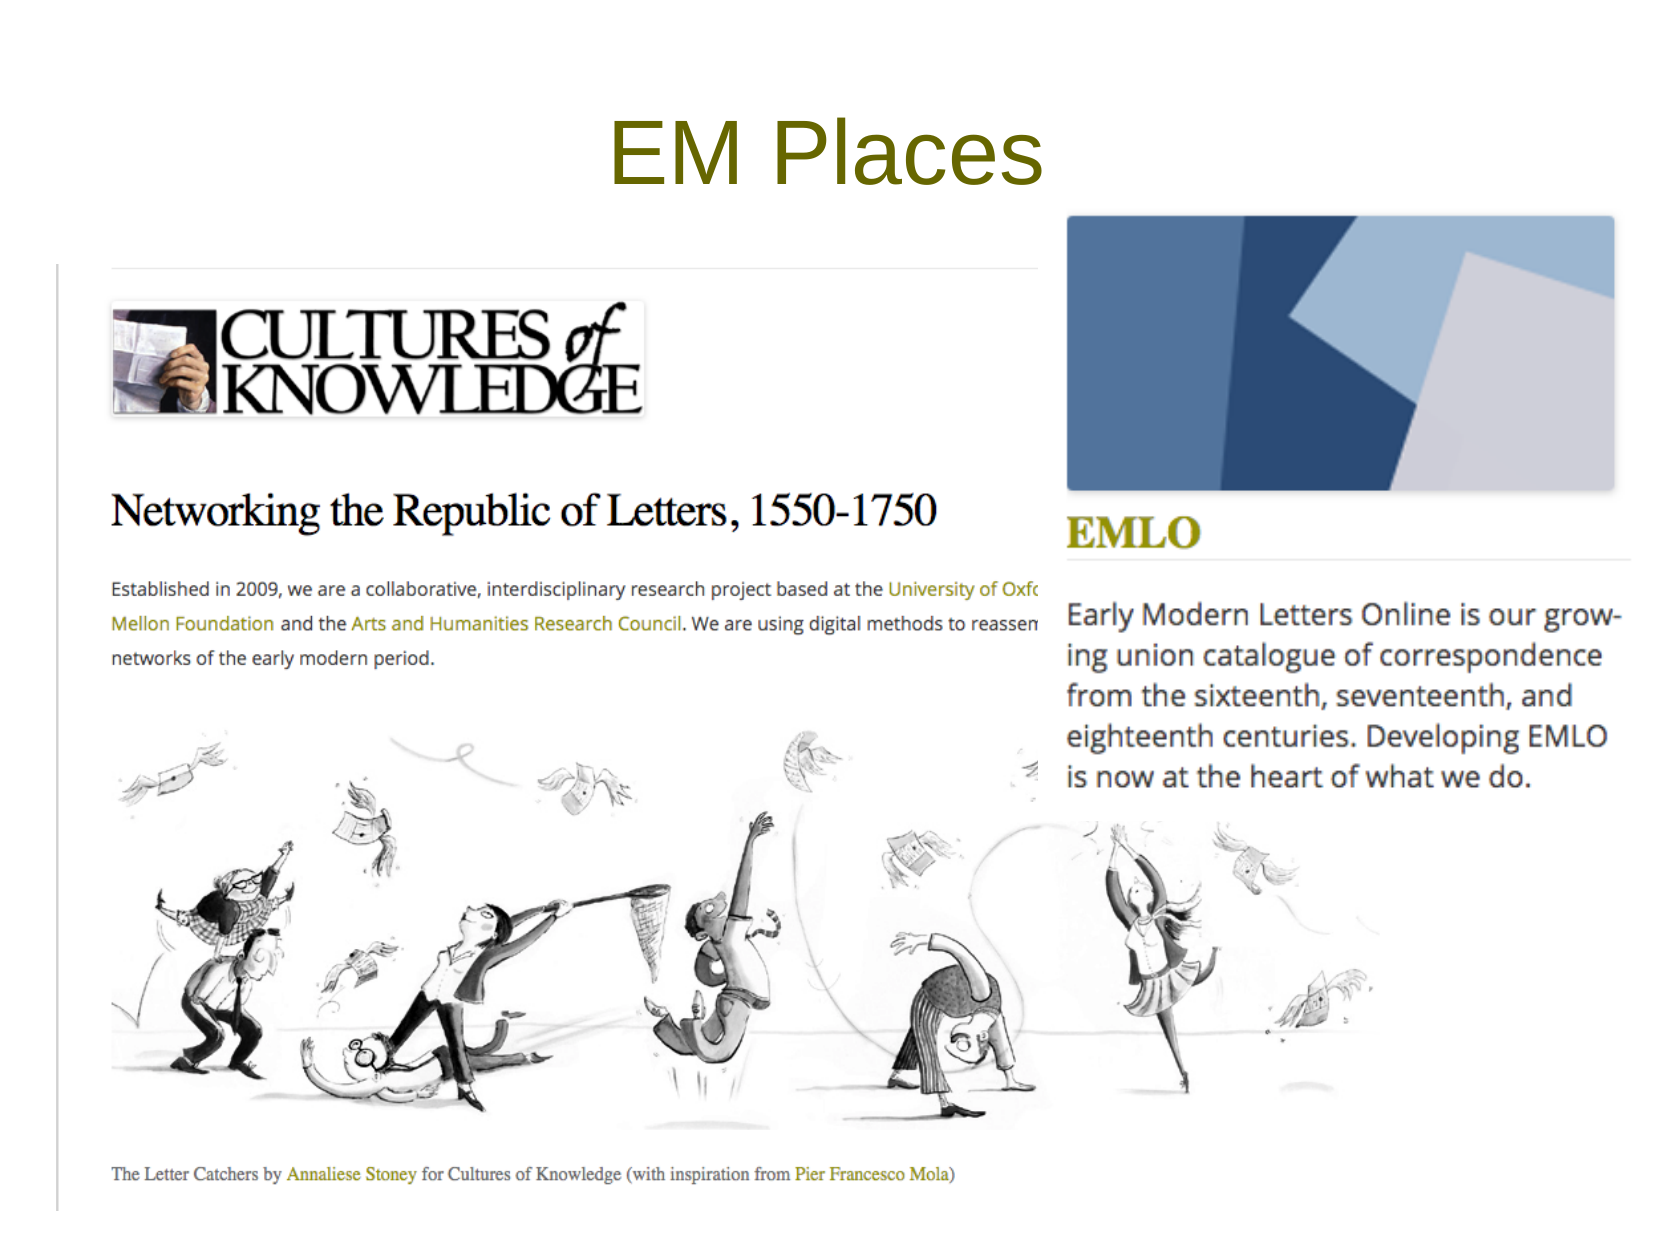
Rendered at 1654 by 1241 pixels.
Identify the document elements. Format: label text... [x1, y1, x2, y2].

title EM Places [82, 49, 1571, 257]
picture [56, 185, 1648, 1211]
